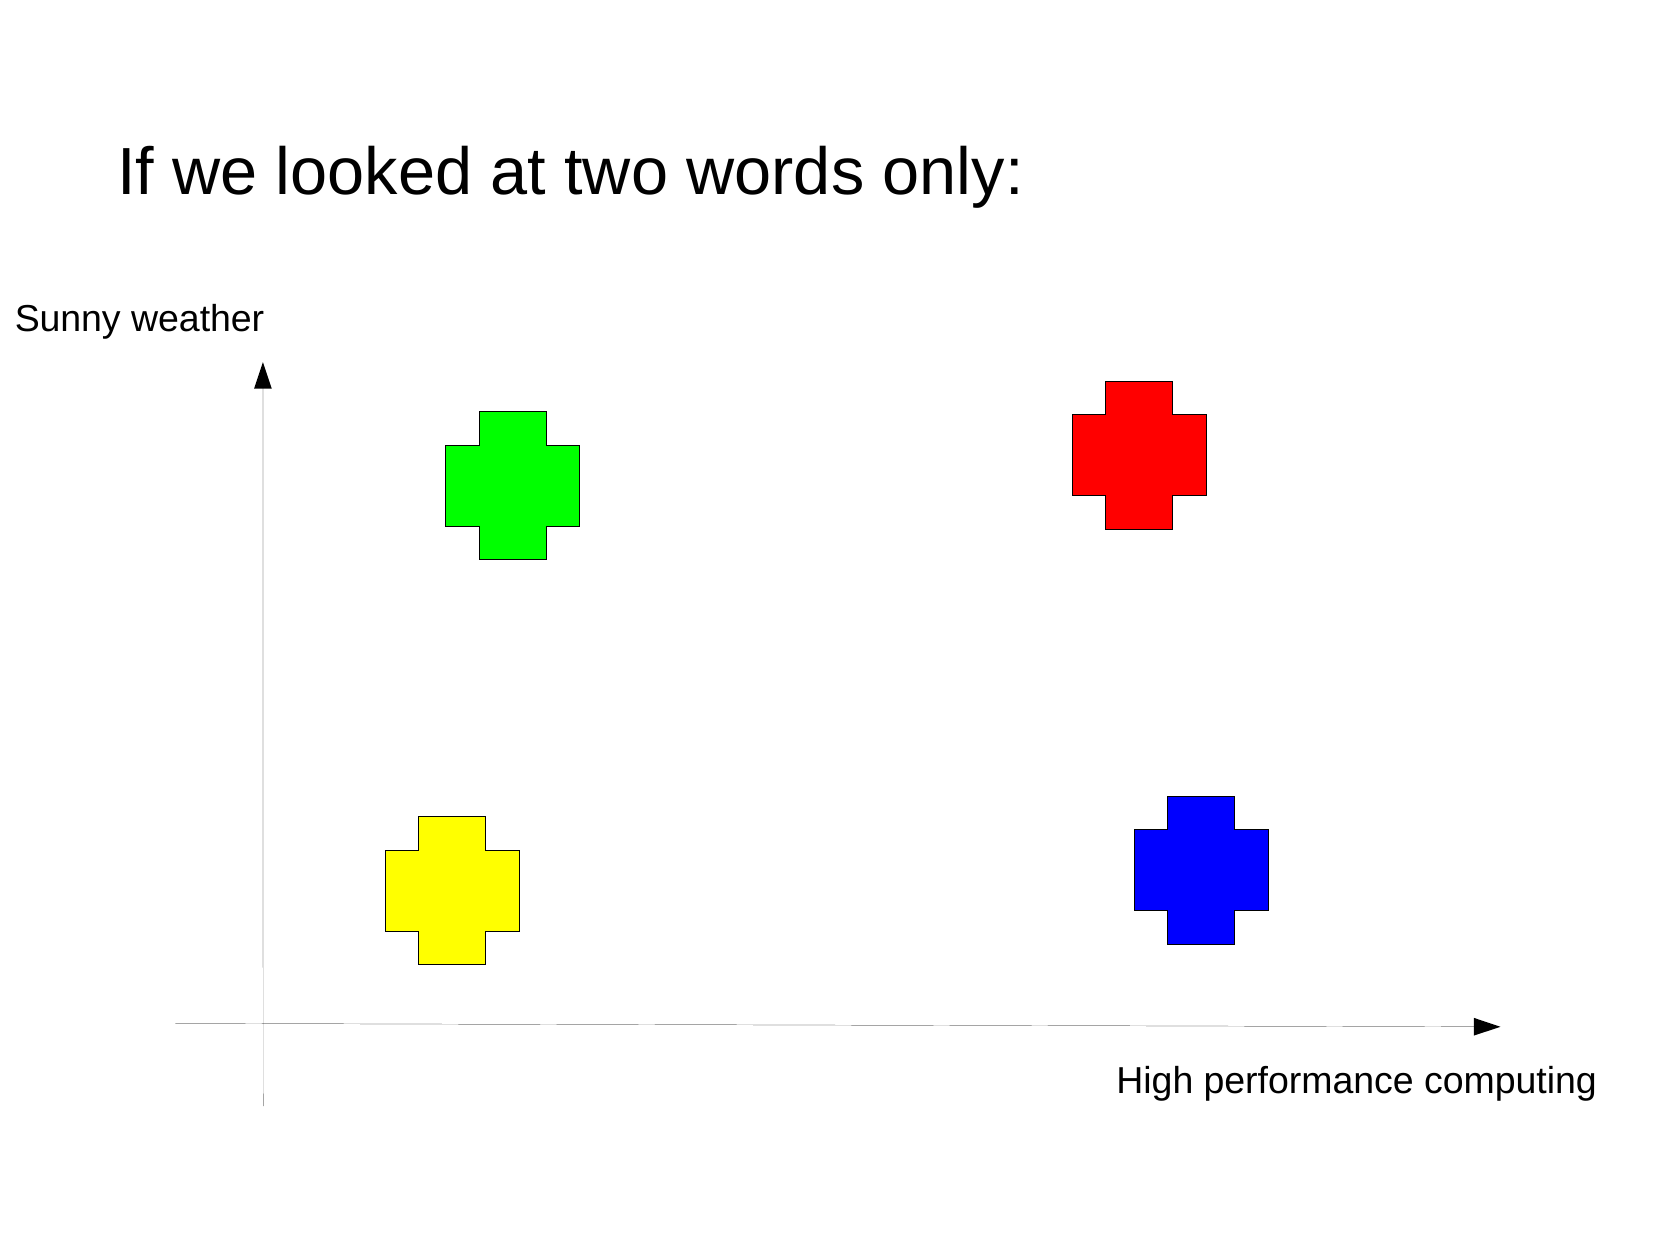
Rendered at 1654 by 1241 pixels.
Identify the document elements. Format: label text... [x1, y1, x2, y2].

text_box [1072, 381, 1207, 530]
text_box High performance computing [1101, 1052, 1612, 1110]
text_box Sunny weather [0, 289, 331, 347]
text_box If we looked at two words only: [102, 126, 1041, 217]
text_box [1134, 796, 1269, 945]
text_box [445, 411, 580, 560]
text_box [385, 816, 520, 965]
